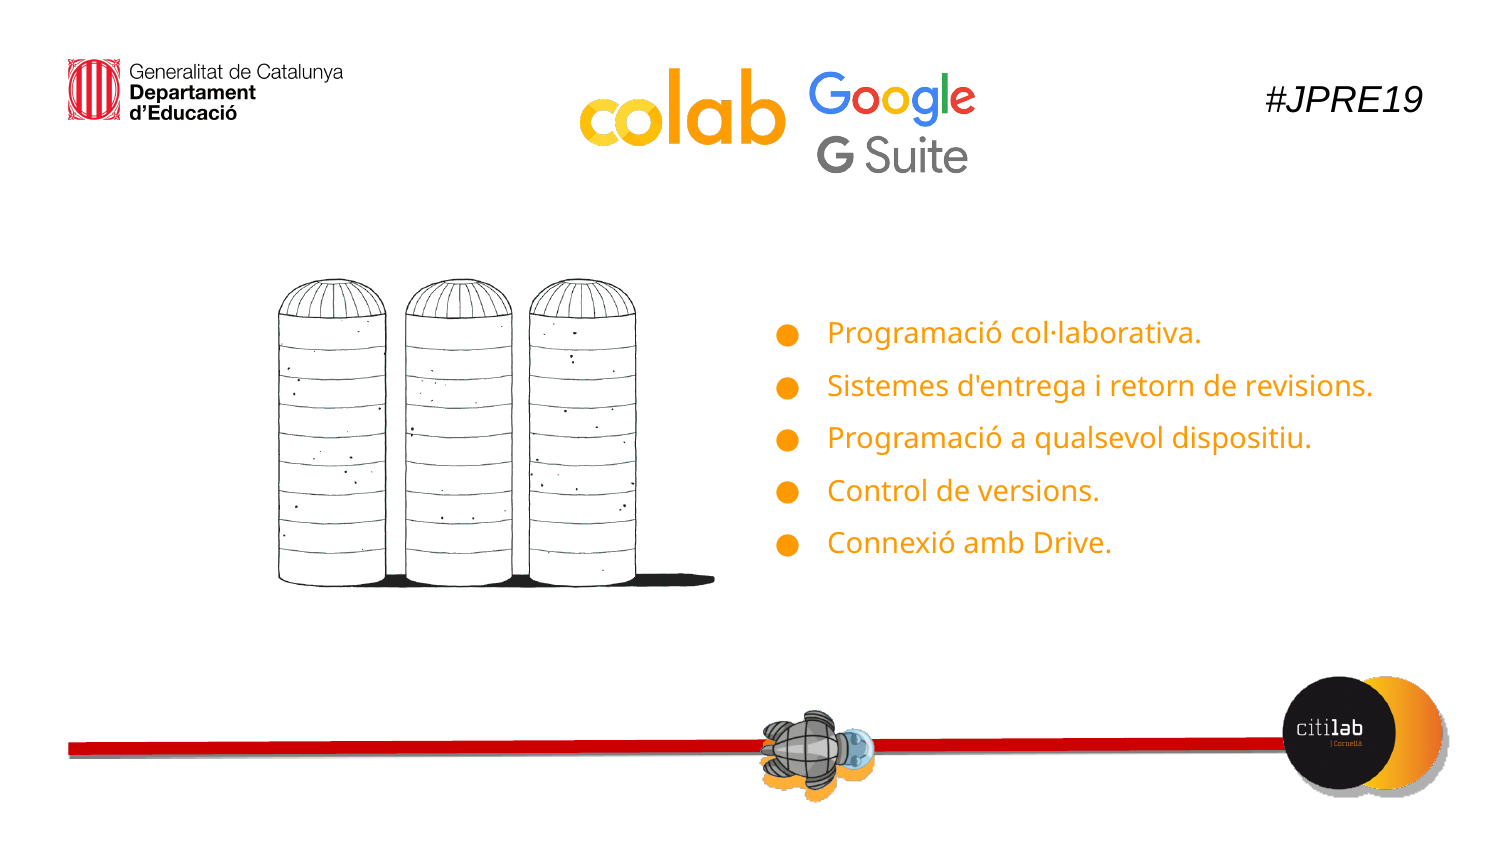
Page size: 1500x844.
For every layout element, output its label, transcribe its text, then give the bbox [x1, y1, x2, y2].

picture [551, 52, 989, 191]
picture [1281, 675, 1445, 791]
picture [752, 694, 884, 798]
picture [832, 535, 836, 550]
picture [68, 59, 343, 120]
picture [65, 194, 836, 599]
text_box #JPRE19 [1250, 59, 1462, 120]
text_box Programació col·laborativa. Sistemes d'entrega i retorn de revisions. Programació a qualsevol dispositiu. Control de versions. Connexió amb Drive. [737, 282, 1445, 496]
